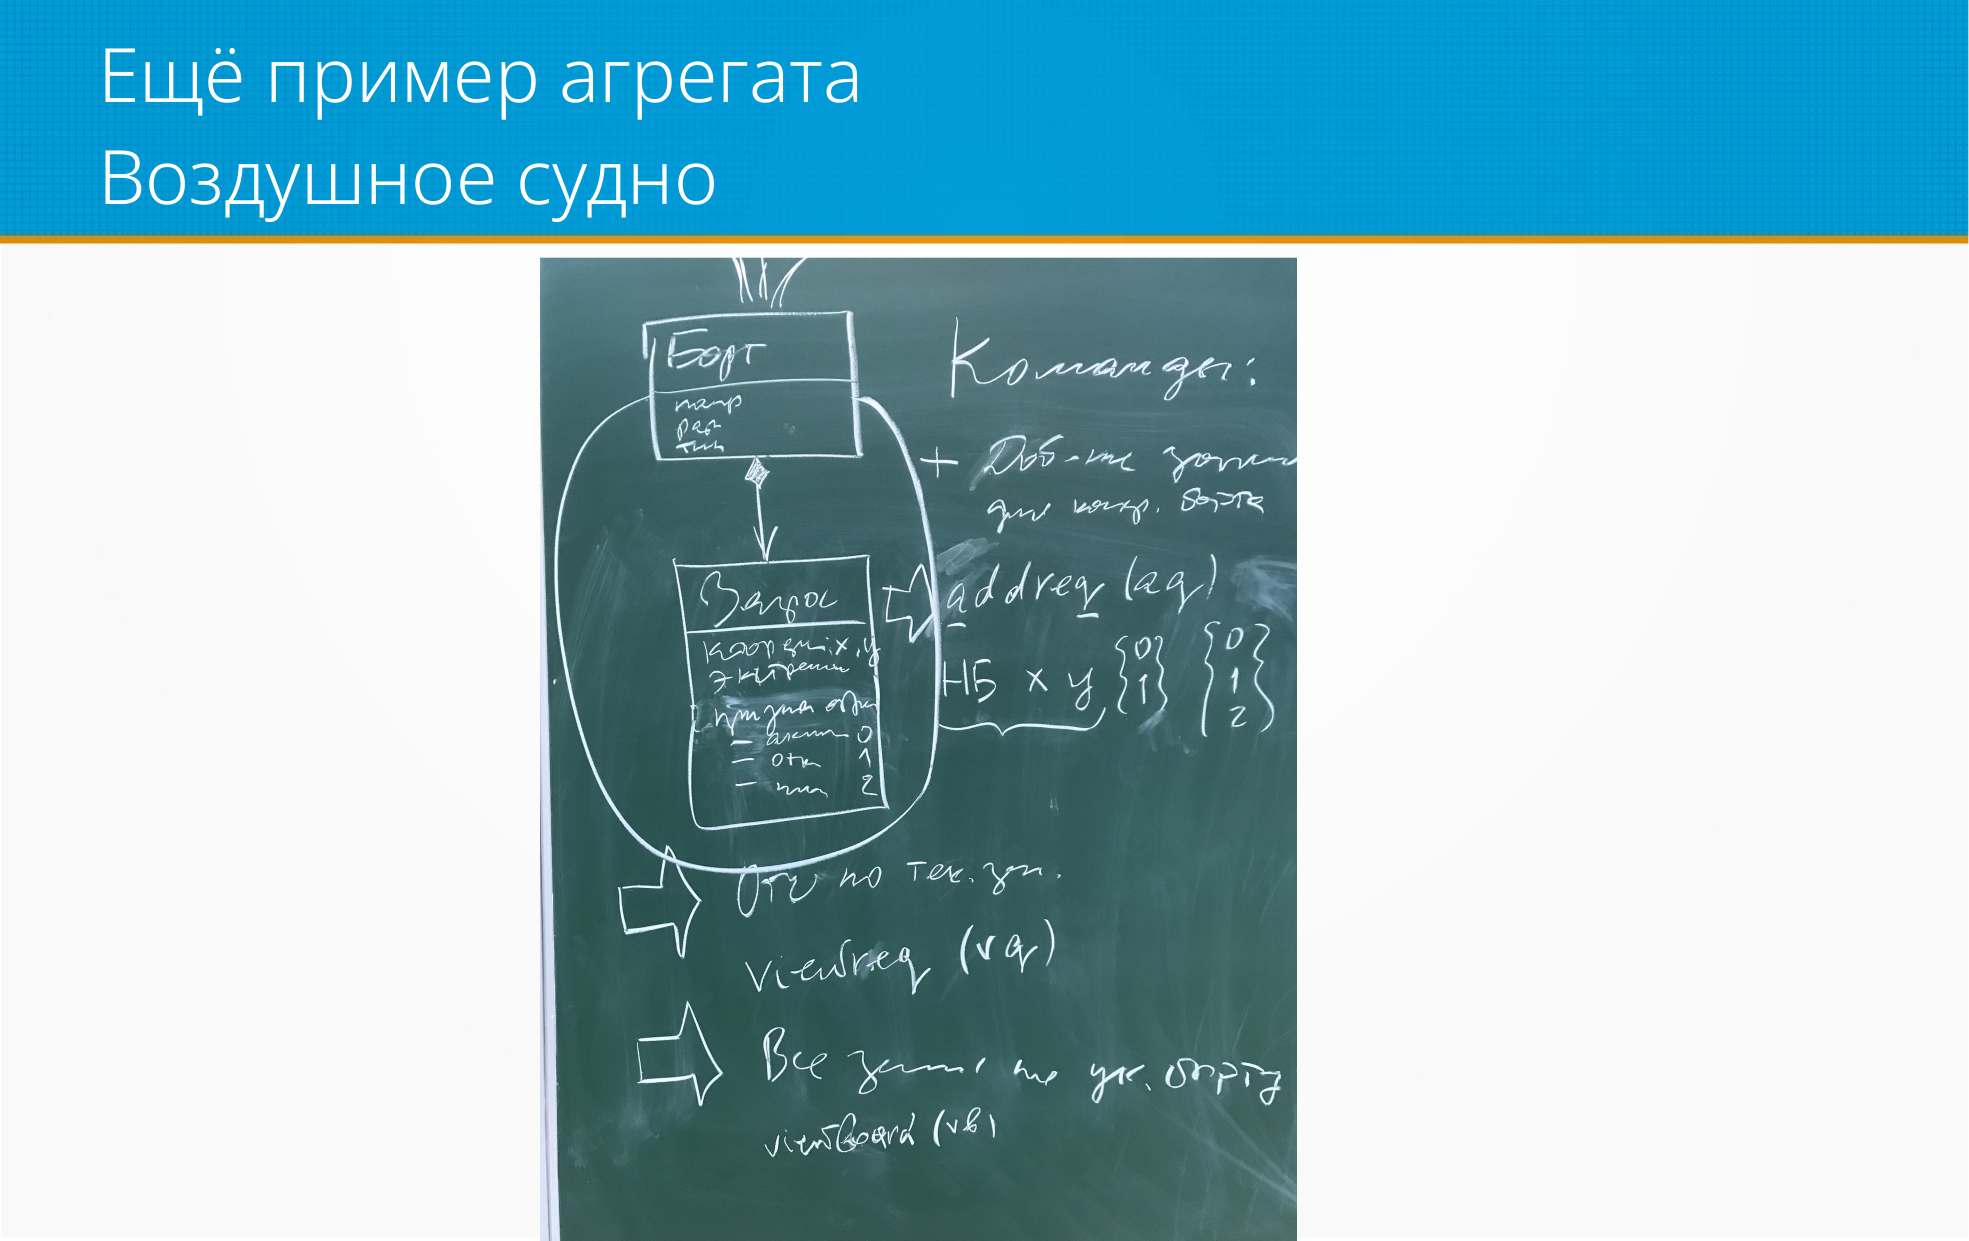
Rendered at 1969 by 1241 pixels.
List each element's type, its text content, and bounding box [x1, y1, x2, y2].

title Ещё пример агрегата Воздушное судно [98, 19, 1870, 227]
picture [0, 233, 1969, 1241]
